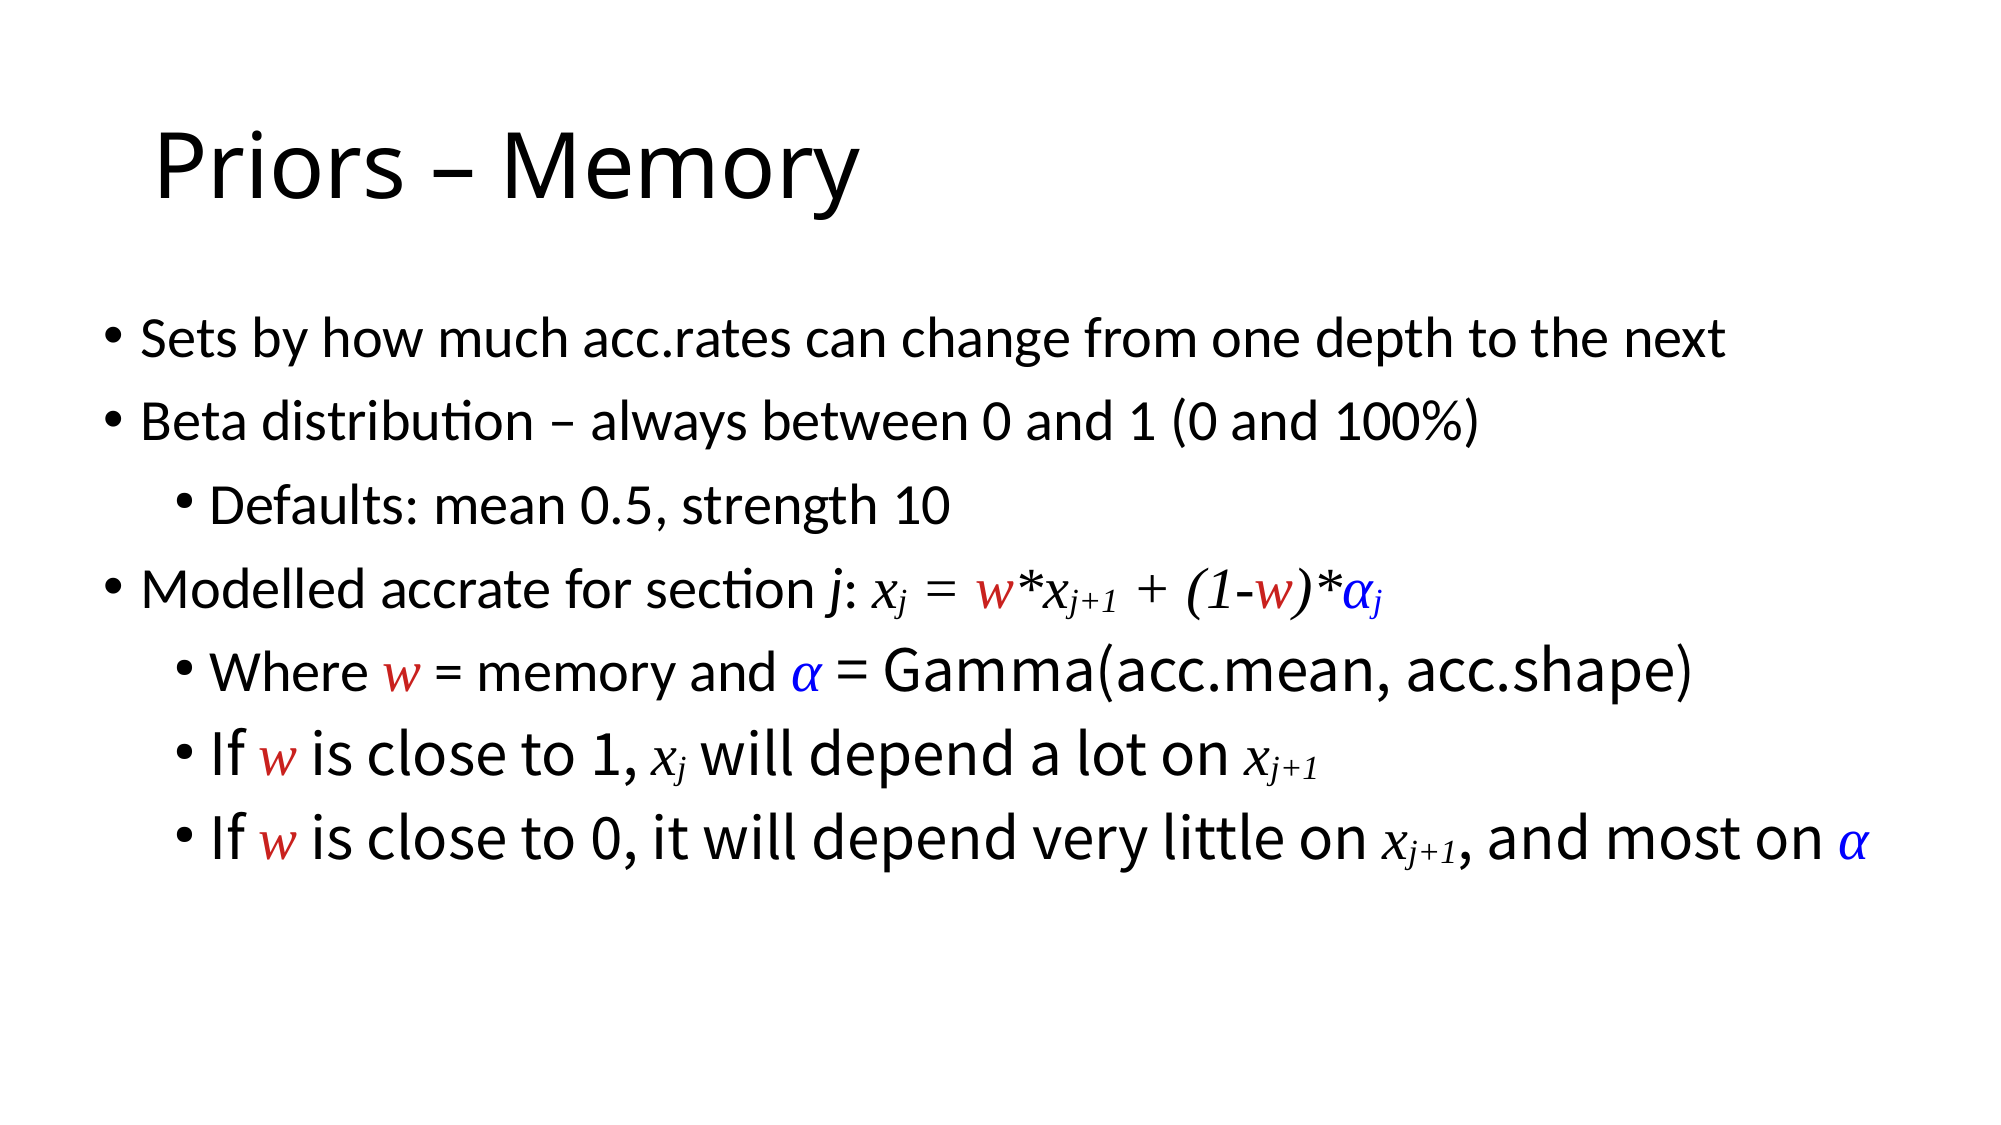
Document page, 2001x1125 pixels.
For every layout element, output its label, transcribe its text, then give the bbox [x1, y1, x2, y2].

text_box Priors – Memory [137, 59, 1863, 278]
text_box Sets by how much acc.rates can change from one depth to the next Beta distribution – always between 0 and 1 (0 and 100%) Defaults: mean 0.5, strength 10 Modelled accrate for section j: xj = w*xj+1 + (1-w)*αj Where w = memory and α = Gamma(acc.mean, acc.shape) If w is close to 1, xj will depend a lot on xj+1 If w is close to 0, it will depend very little on xj+1, and most on α [88, 299, 1949, 1014]
